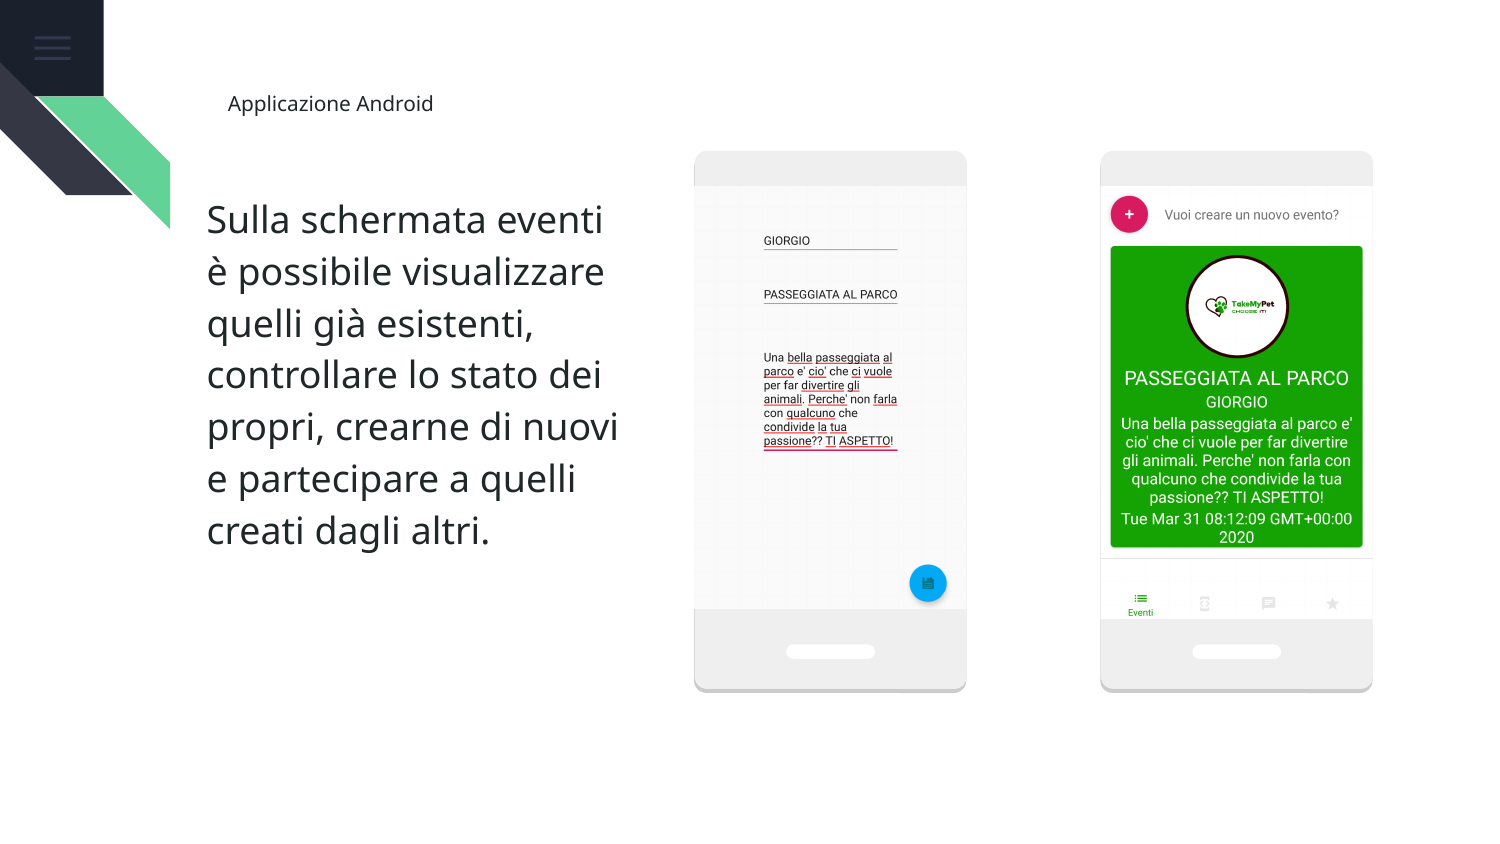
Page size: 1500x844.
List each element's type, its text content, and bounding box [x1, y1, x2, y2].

picture [1100, 186, 1373, 619]
title Sulla schermata eventi è possibile visualizzare quelli già esistenti, controllare lo stato dei propri, crearne di nuovi e partecipare a quelli creati dagli altri. [191, 174, 651, 551]
title Applicazione Android [212, 75, 706, 160]
picture [694, 186, 967, 609]
text_box [1100, 150, 1373, 186]
text_box [1100, 619, 1373, 694]
text_box [694, 609, 967, 694]
text_box [694, 150, 967, 186]
